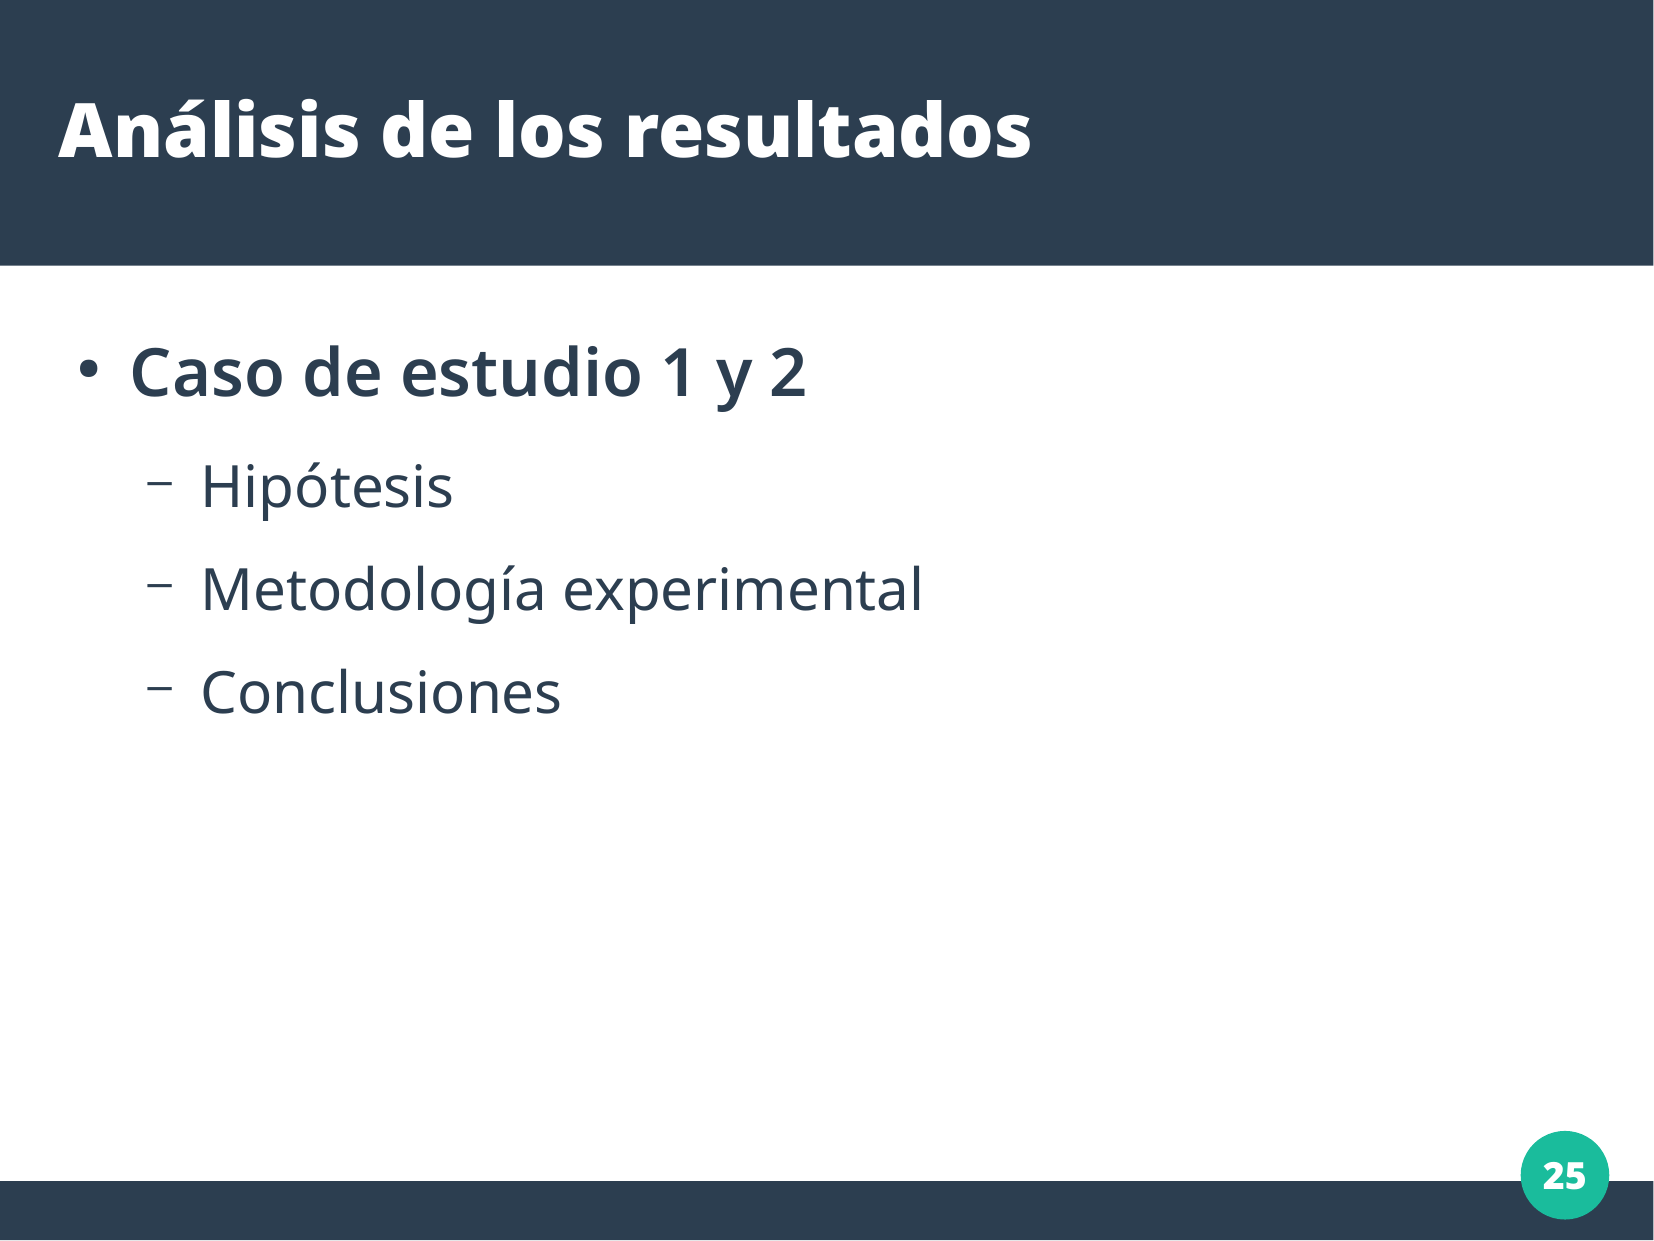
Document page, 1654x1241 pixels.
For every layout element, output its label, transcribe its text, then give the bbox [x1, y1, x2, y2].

list Caso de estudio 1 y 2 Hipótesis Metodología experimental Conclusiones [59, 324, 1595, 1152]
title Análisis de los resultados [59, 49, 1595, 207]
